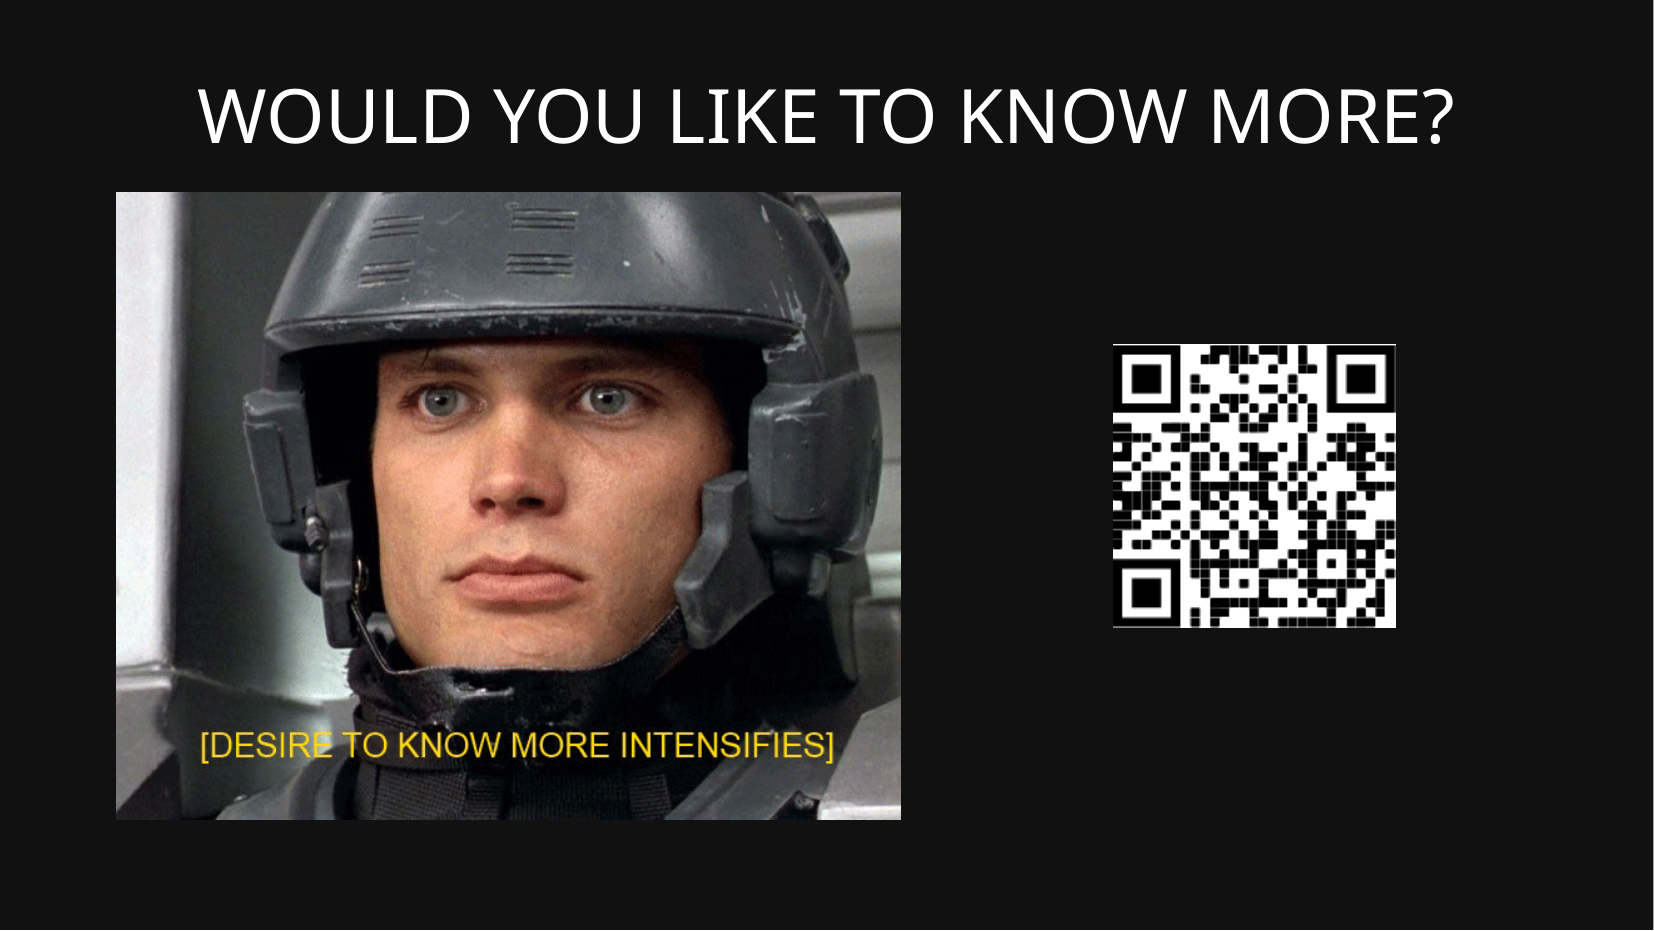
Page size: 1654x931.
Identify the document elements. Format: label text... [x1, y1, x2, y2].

picture [116, 192, 901, 820]
title WOULD YOU LIKE TO KNOW MORE? [82, 37, 1571, 193]
picture [1113, 344, 1396, 628]
